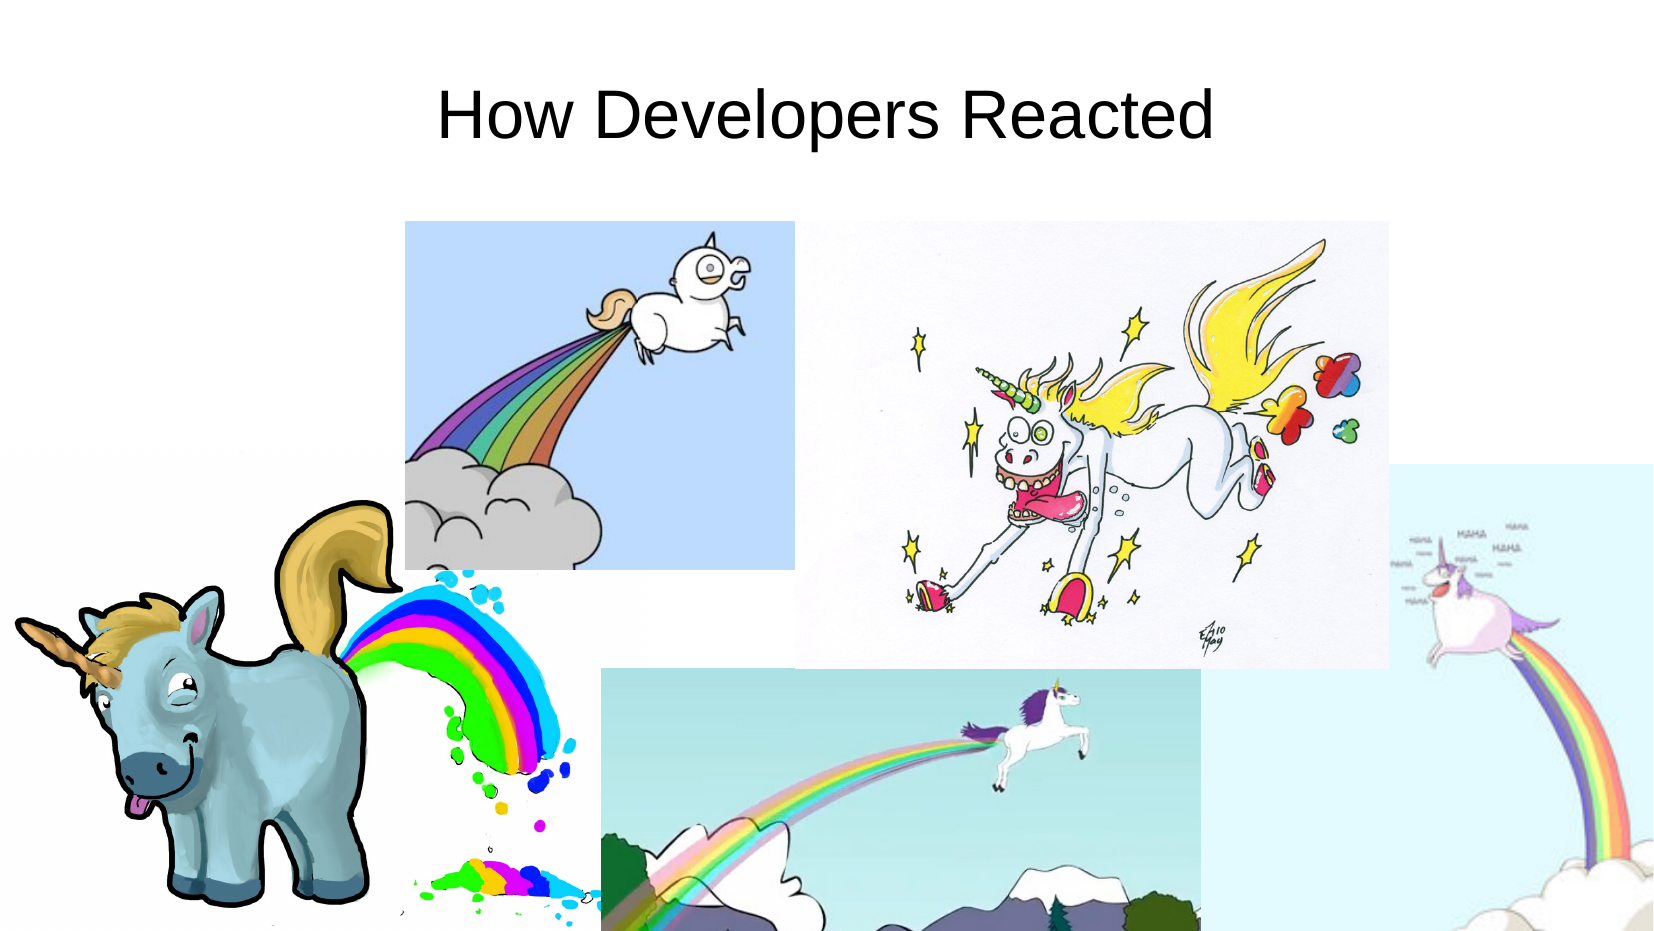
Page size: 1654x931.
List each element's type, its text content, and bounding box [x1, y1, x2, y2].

picture [0, 221, 1654, 931]
title How Developers Reacted [82, 37, 1571, 193]
